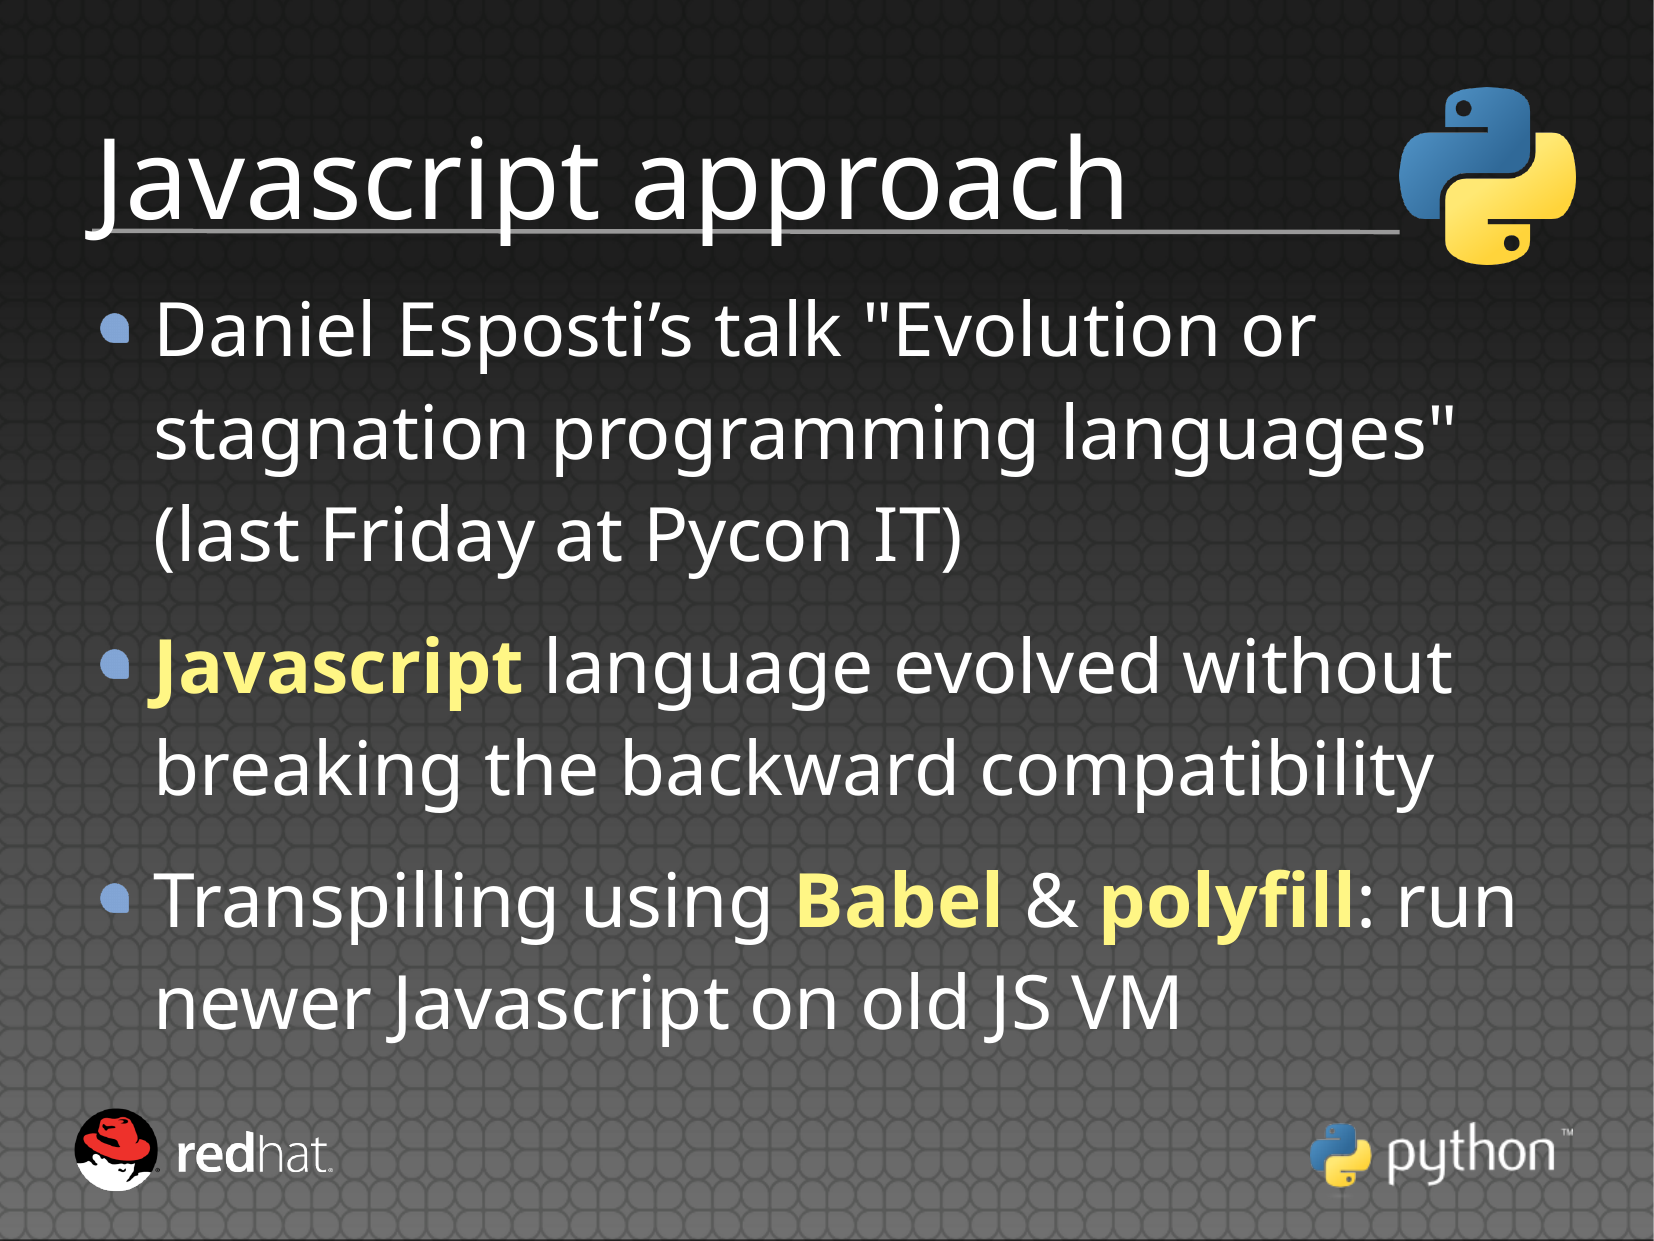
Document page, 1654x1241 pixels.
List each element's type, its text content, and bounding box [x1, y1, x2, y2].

title Javascript approach [94, 100, 1426, 251]
picture [0, 0, 1654, 1241]
list Daniel Esposti’s talk "Evolution or stagnation programming languages" (last Friday at Pycon IT) Javascript language evolved without breaking the backward compatibility Transpilling using Babel & polyfill: run newer Javascript on old JS VM [82, 276, 1571, 1063]
